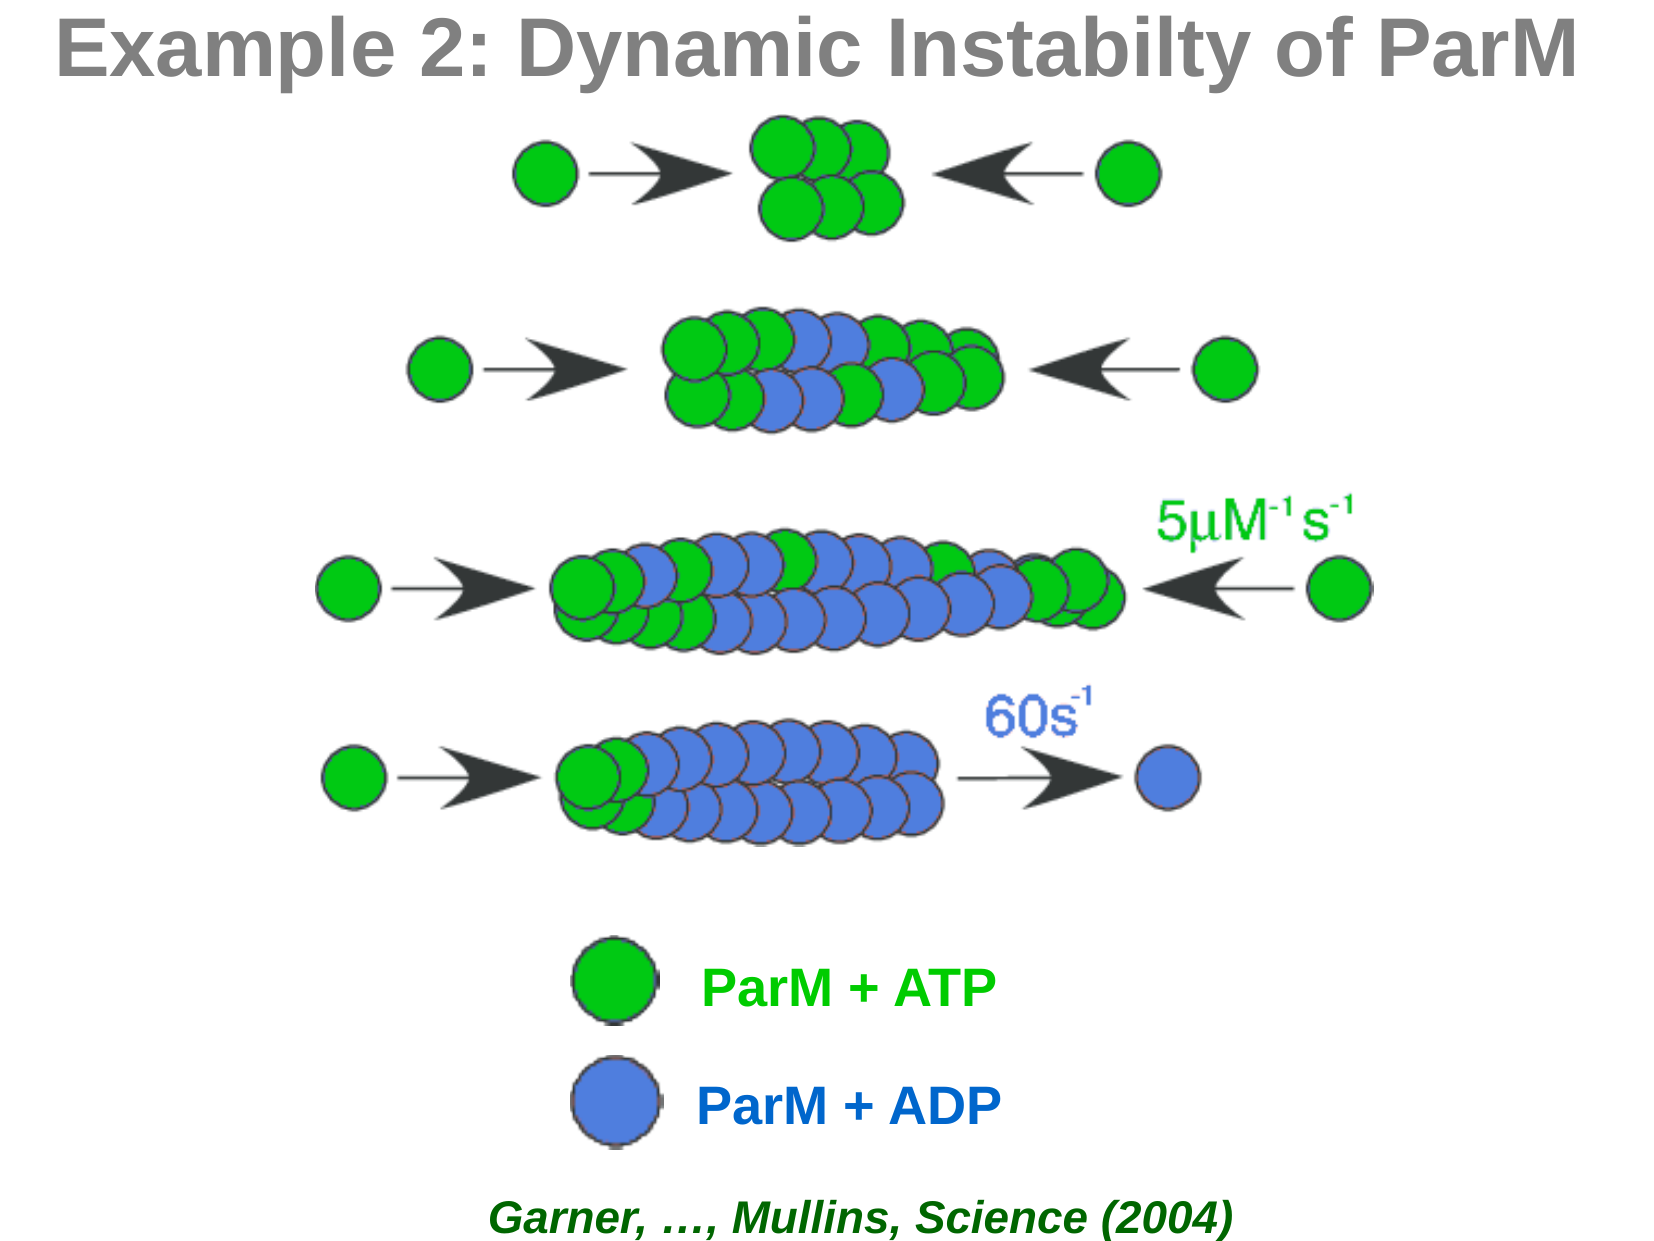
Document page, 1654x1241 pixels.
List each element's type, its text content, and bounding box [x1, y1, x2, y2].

text_box ParM + ATP [662, 944, 1038, 1025]
text_box ParM + ADP [662, 1063, 1038, 1144]
picture [570, 1055, 664, 1150]
text_box Garner, …, Mullins, Science (2004) [323, 1154, 1399, 1241]
picture [315, 114, 1374, 847]
text_box Example 2: Dynamic Instabilty of ParM [0, 0, 1635, 140]
picture [570, 935, 660, 1026]
